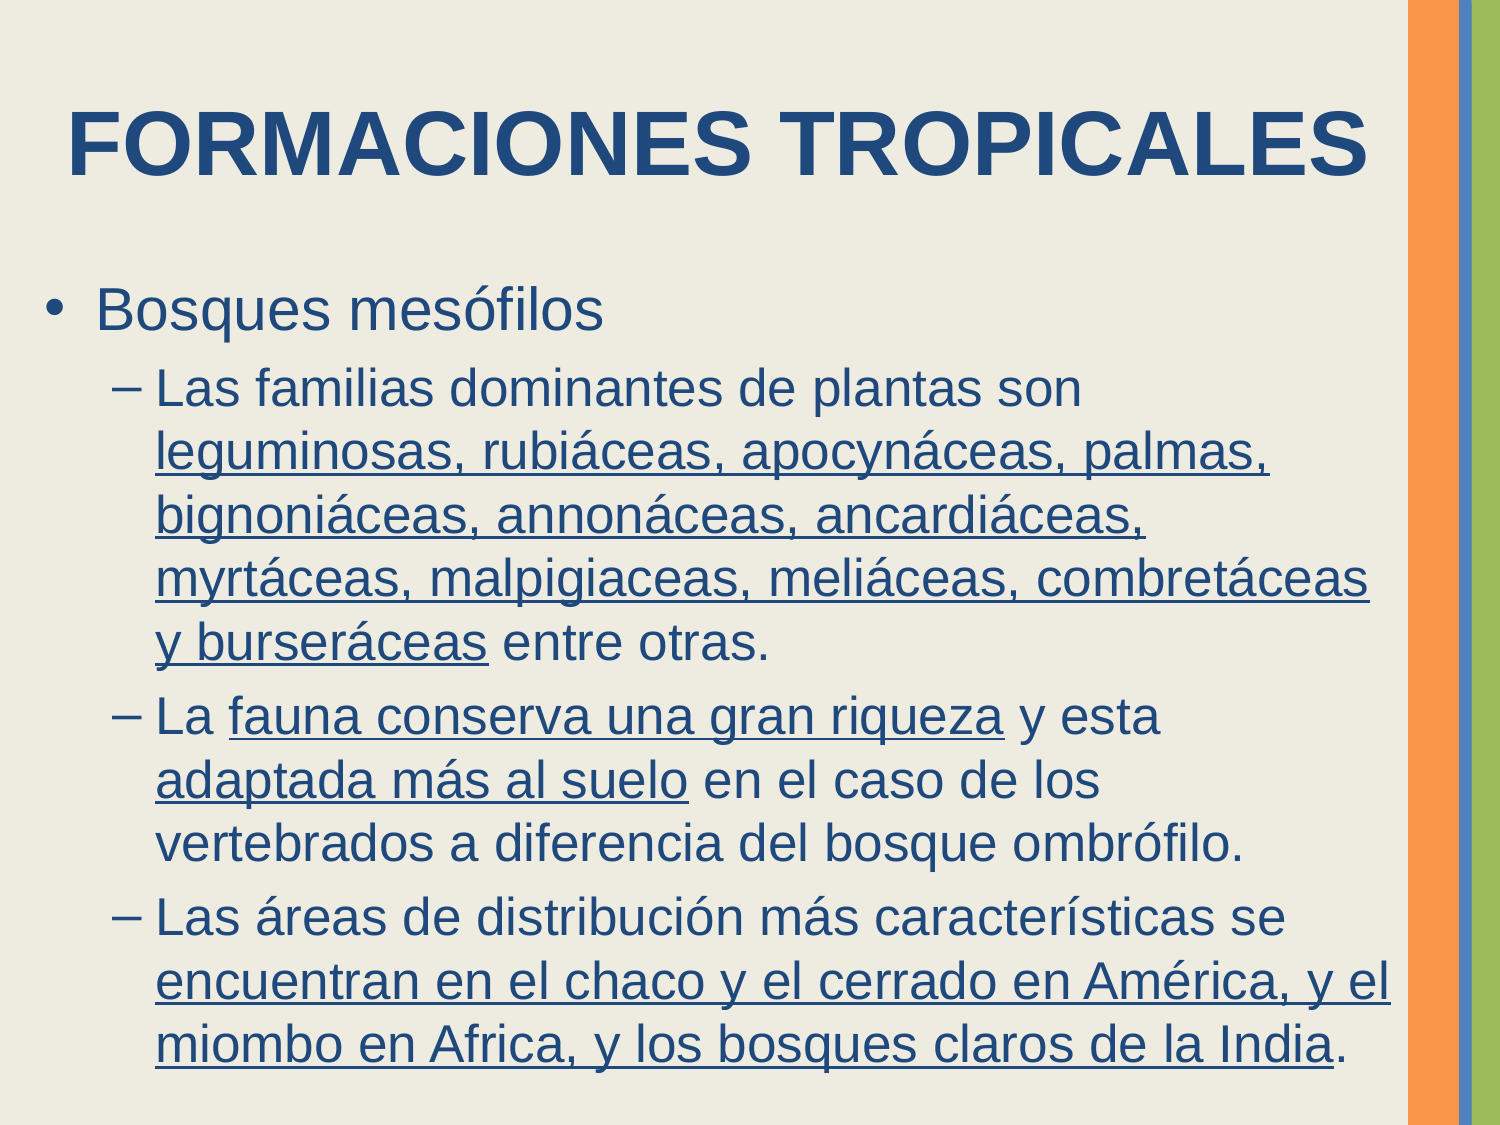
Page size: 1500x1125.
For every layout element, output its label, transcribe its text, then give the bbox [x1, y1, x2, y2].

list Bosques mesófilos Las familias dominantes de plantas son leguminosas, rubiáceas, apocynáceas, palmas, bignoniáceas, annonáceas, ancardiáceas, myrtáceas, malpigiaceas, meliáceas, combretáceas y burseráceas entre otras. La fauna conserva una gran riqueza y esta adaptada más al suelo en el caso de los vertebrados a diferencia del bosque ombrófilo. Las áreas de distribución más características se encuentran en el chaco y el cerrado en América, y el miombo en Africa, y los bosques claros de la India. [29, 262, 1408, 1125]
title Formaciones tropicales [29, 45, 1408, 233]
